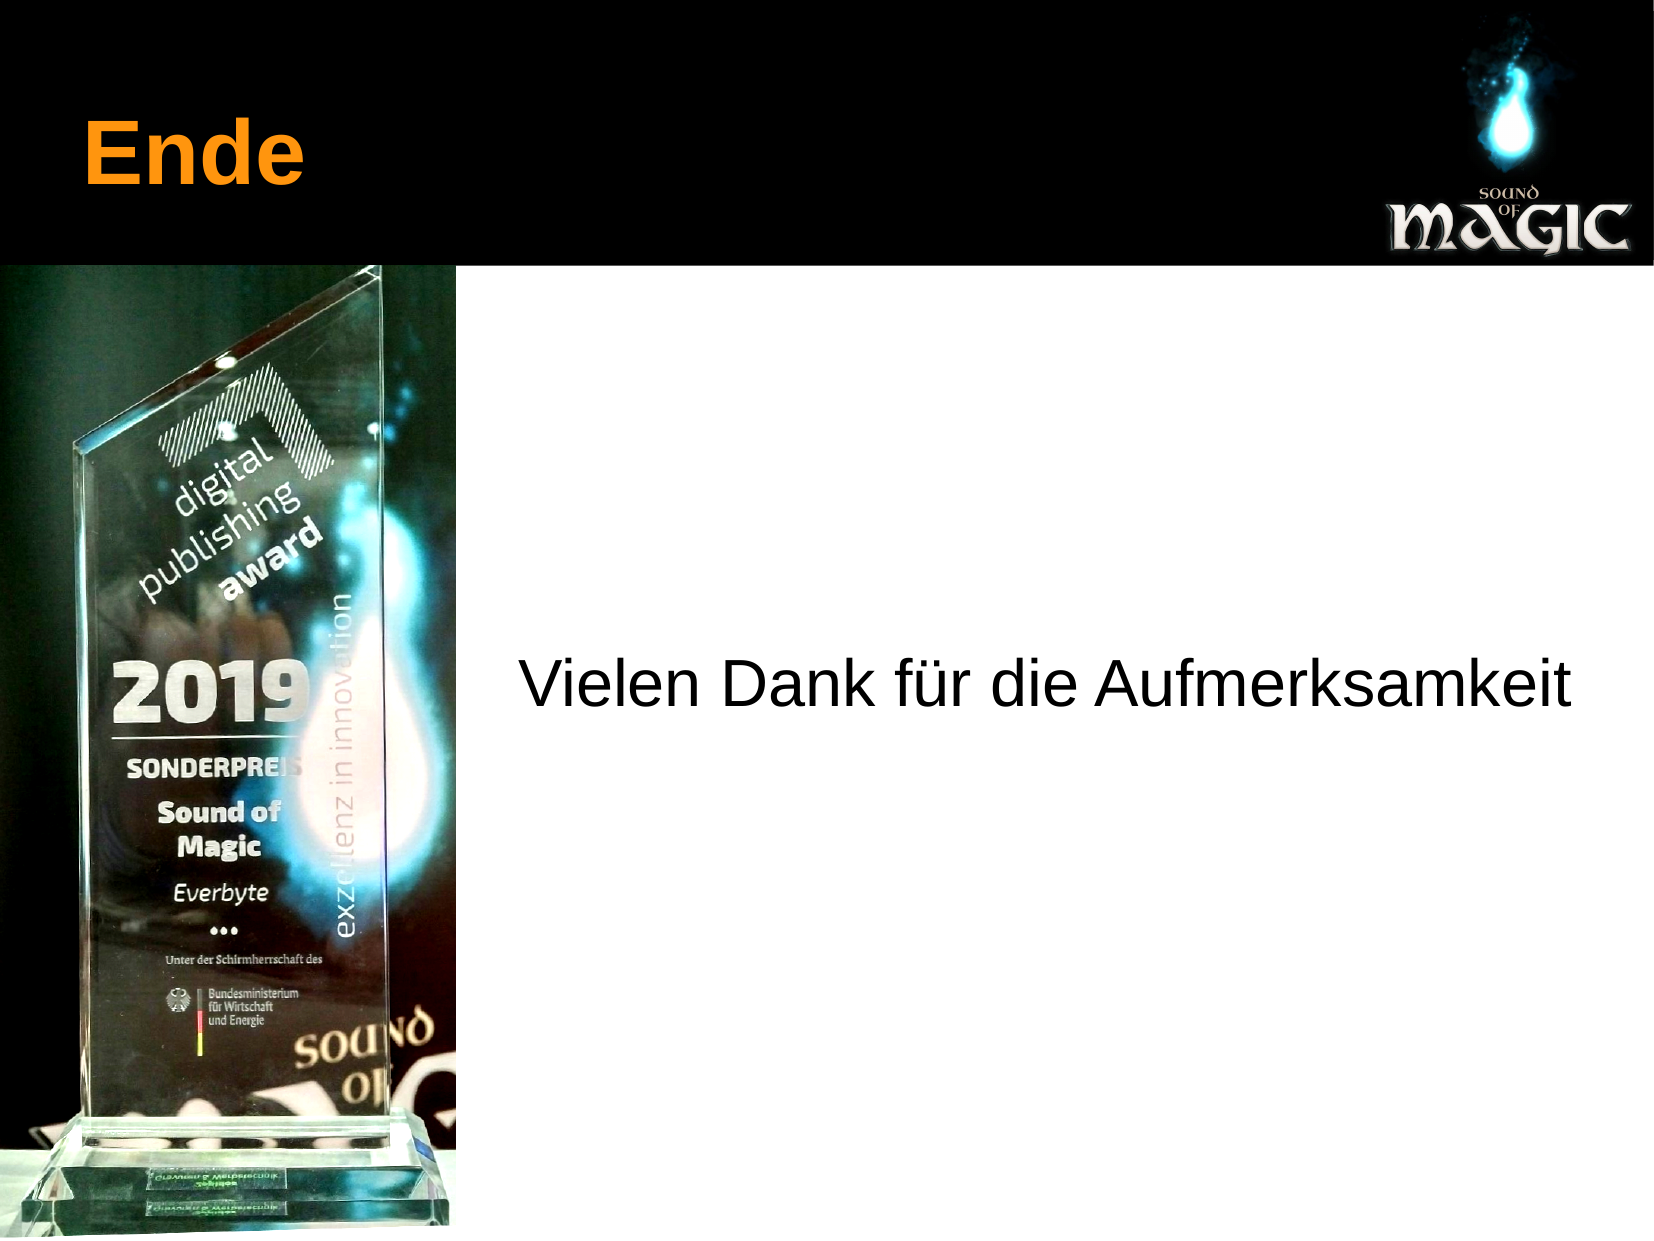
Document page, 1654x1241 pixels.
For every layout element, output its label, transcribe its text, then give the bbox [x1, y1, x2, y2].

title Ende [82, 49, 1571, 257]
list Vielen Dank für die Aufmerksamkeit [456, 333, 1654, 1152]
picture [1364, 11, 1654, 260]
picture [0, 265, 456, 1241]
